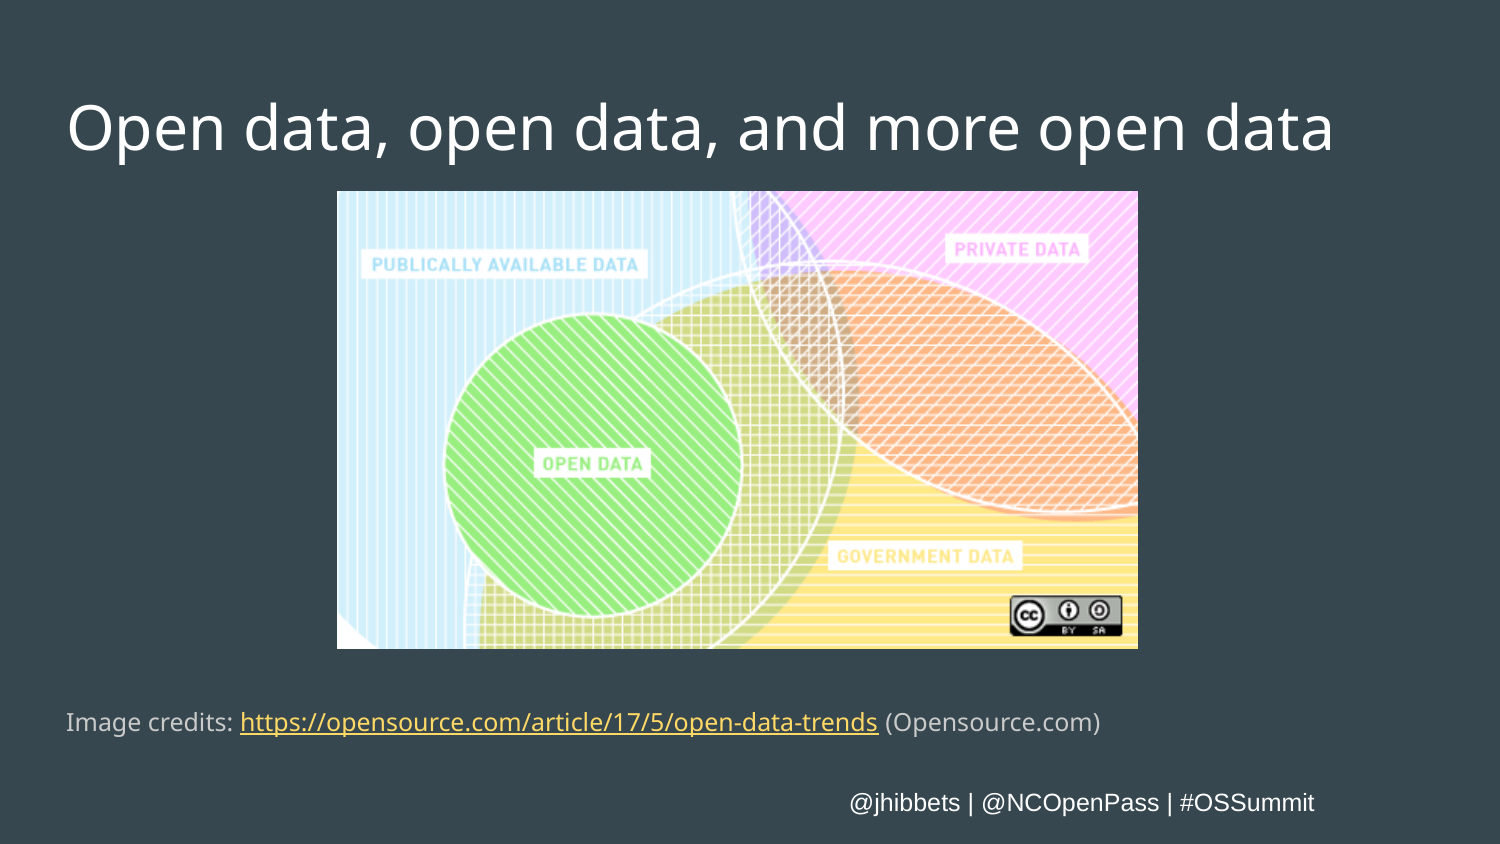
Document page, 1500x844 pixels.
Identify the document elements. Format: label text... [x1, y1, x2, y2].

picture [337, 191, 1138, 649]
title Open data, open data, and more open data [51, 72, 1449, 167]
text_box Image credits: https://opensource.com/article/17/5/open-data-trends (Opensource.com) [51, 686, 1449, 750]
